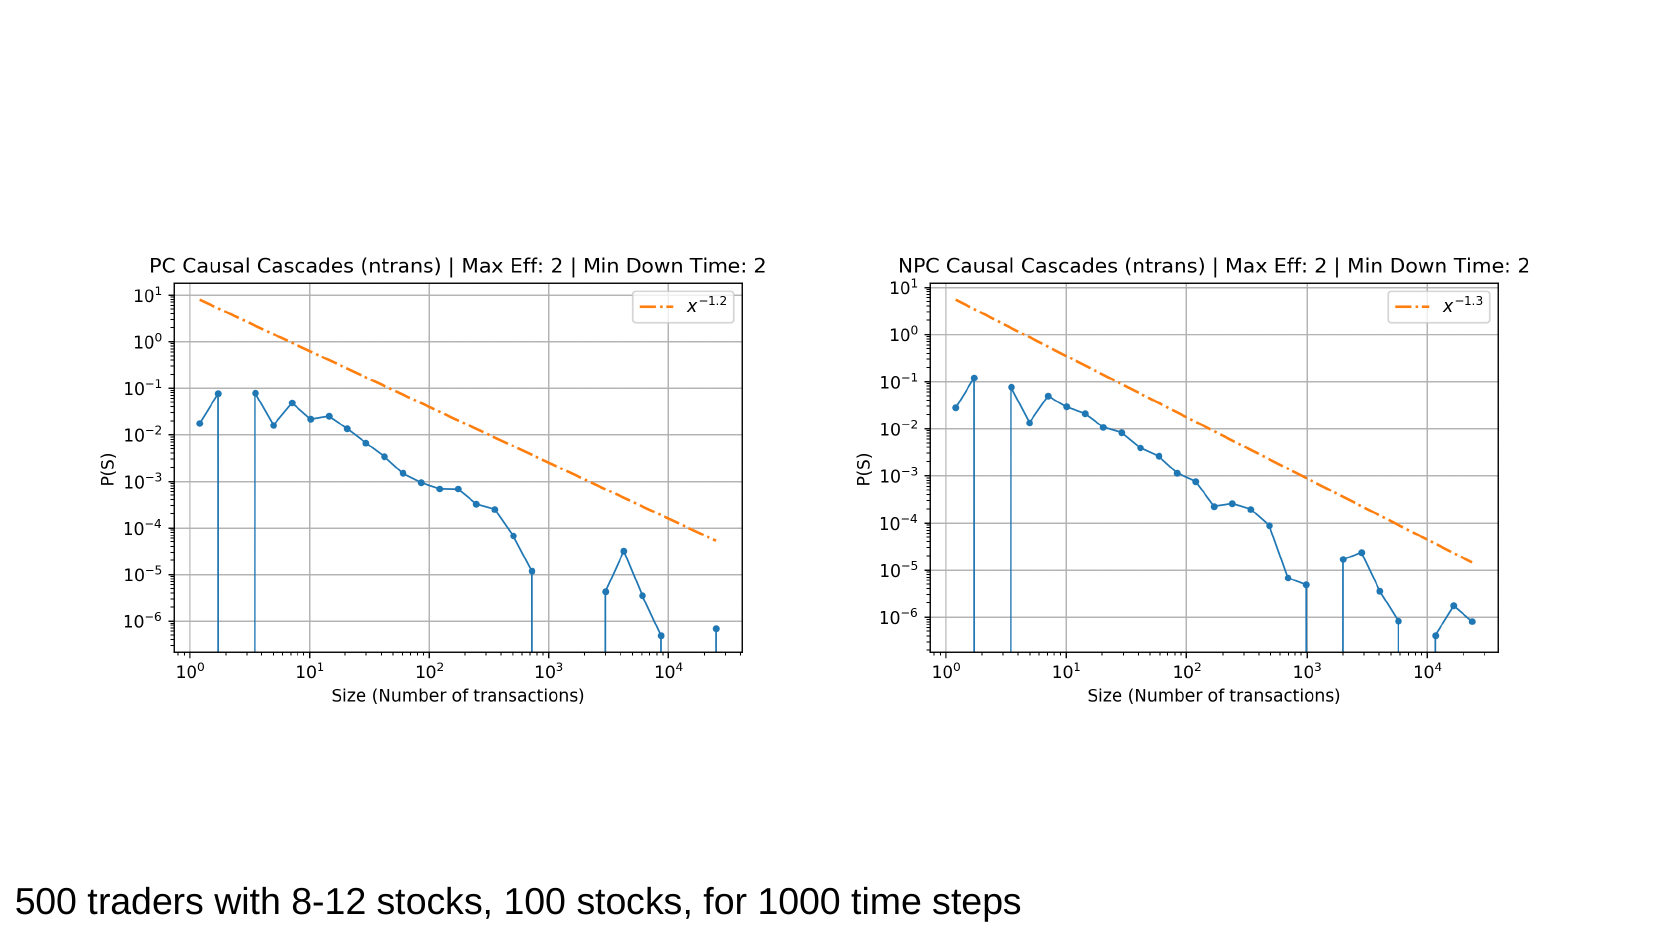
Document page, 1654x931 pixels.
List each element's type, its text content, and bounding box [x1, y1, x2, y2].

text_box 500 traders with 8-12 stocks, 100 stocks, for 1000 time steps [0, 873, 1038, 931]
picture [838, 224, 1571, 713]
picture [82, 224, 815, 713]
